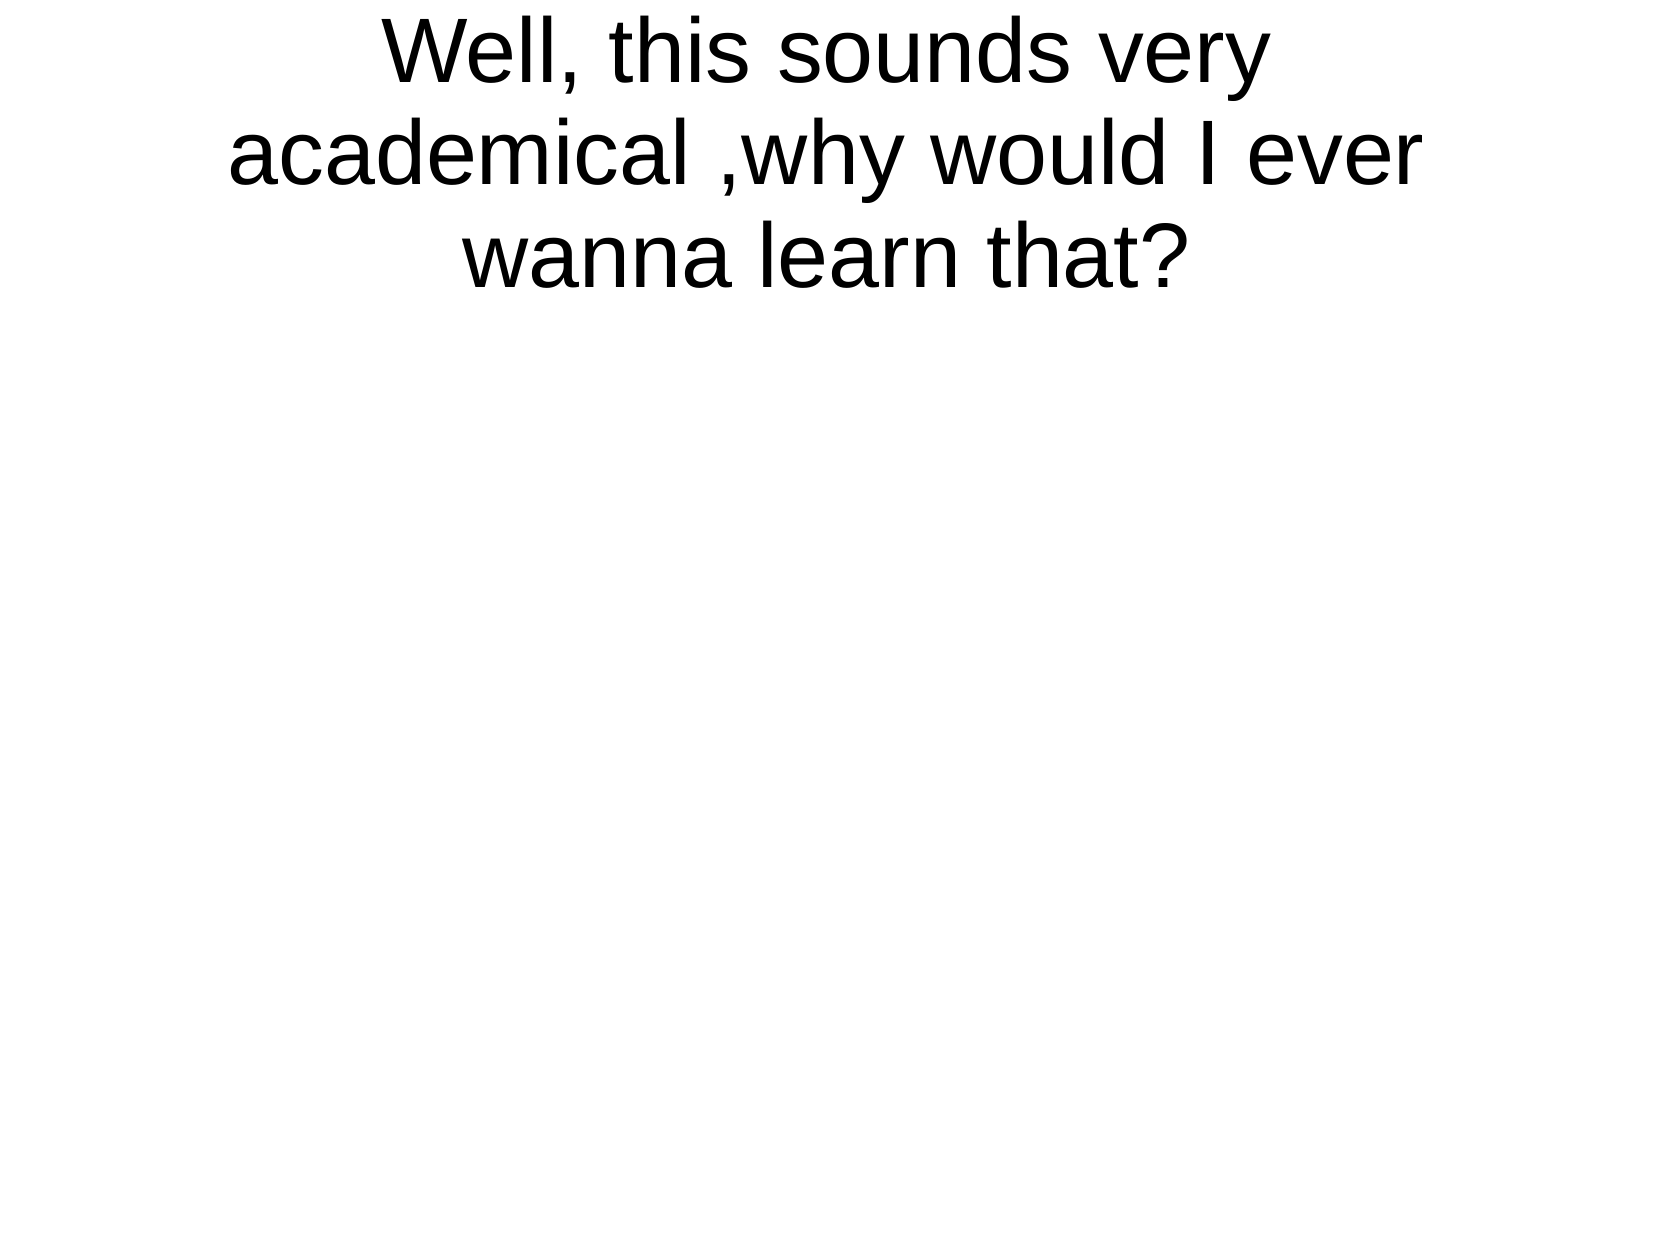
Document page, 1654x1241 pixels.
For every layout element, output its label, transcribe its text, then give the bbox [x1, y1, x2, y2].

title Well, this sounds very academical ,why would I ever wanna learn that? [82, 0, 1571, 307]
